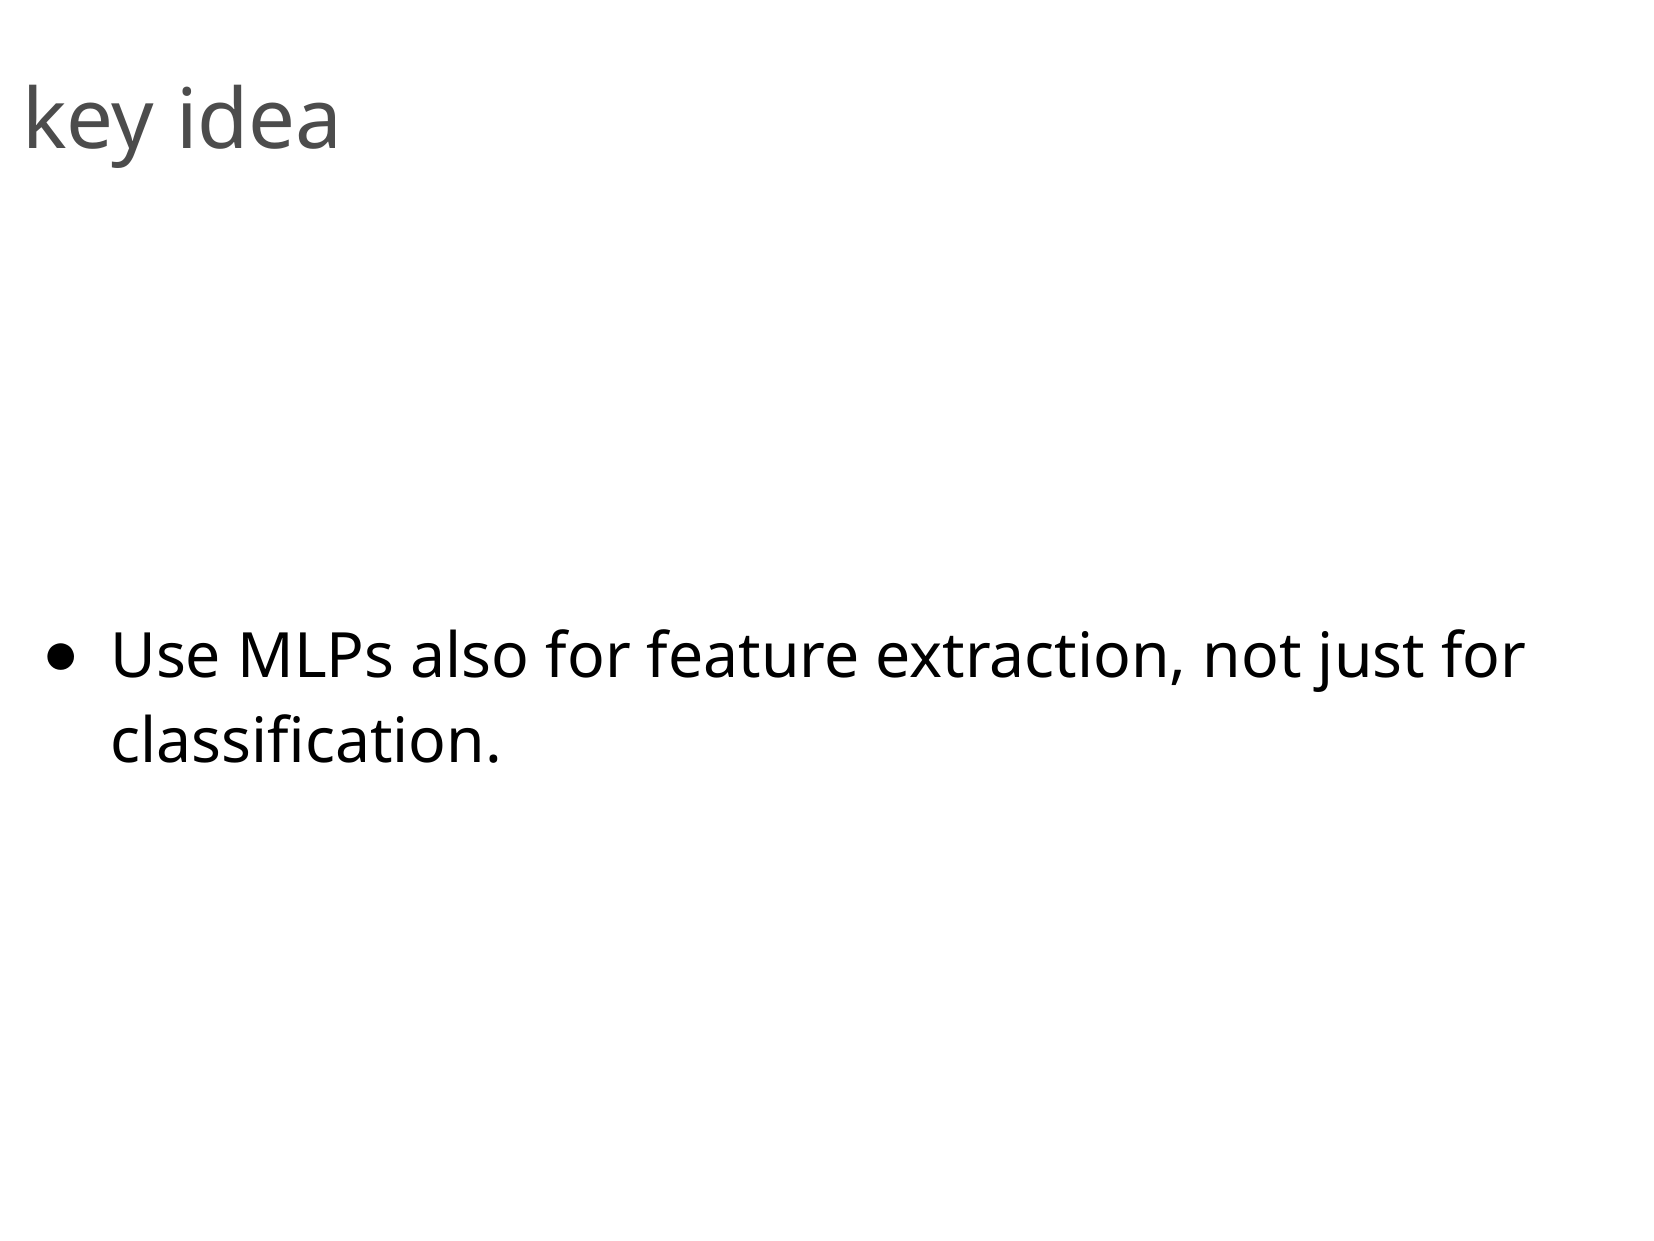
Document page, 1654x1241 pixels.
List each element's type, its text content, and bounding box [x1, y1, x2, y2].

list Use MLPs also for feature extraction, not just for classification. [25, 226, 1654, 1166]
title key idea [22, 19, 1654, 213]
